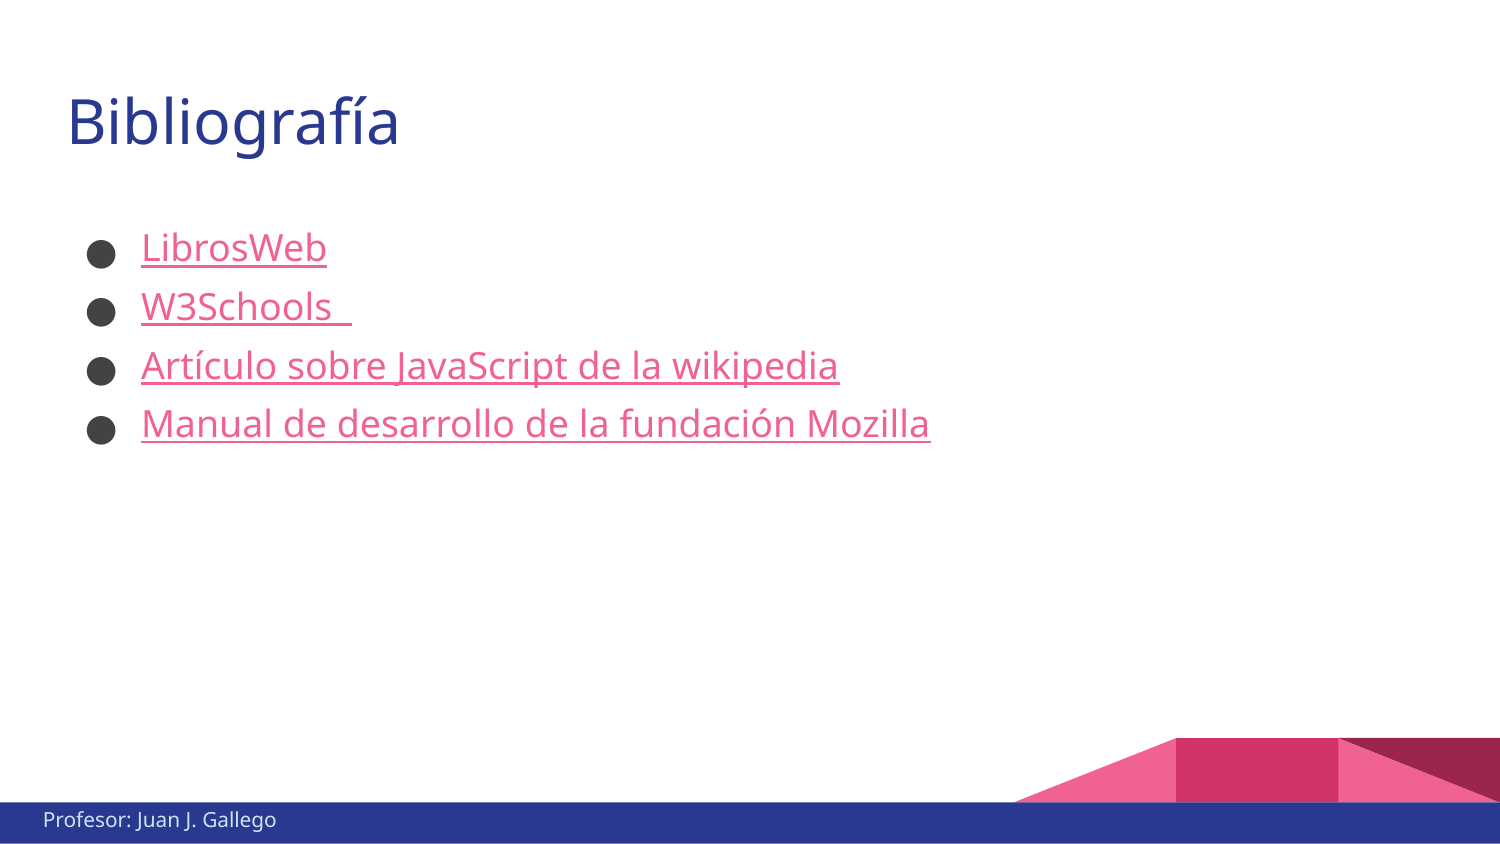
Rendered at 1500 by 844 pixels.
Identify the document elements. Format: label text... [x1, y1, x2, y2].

title Bibliografía [51, 67, 1449, 167]
list LibrosWeb W3Schools Artículo sobre JavaScript de la wikipedia Manual de desarrollo de la fundación Mozilla [51, 201, 1449, 750]
